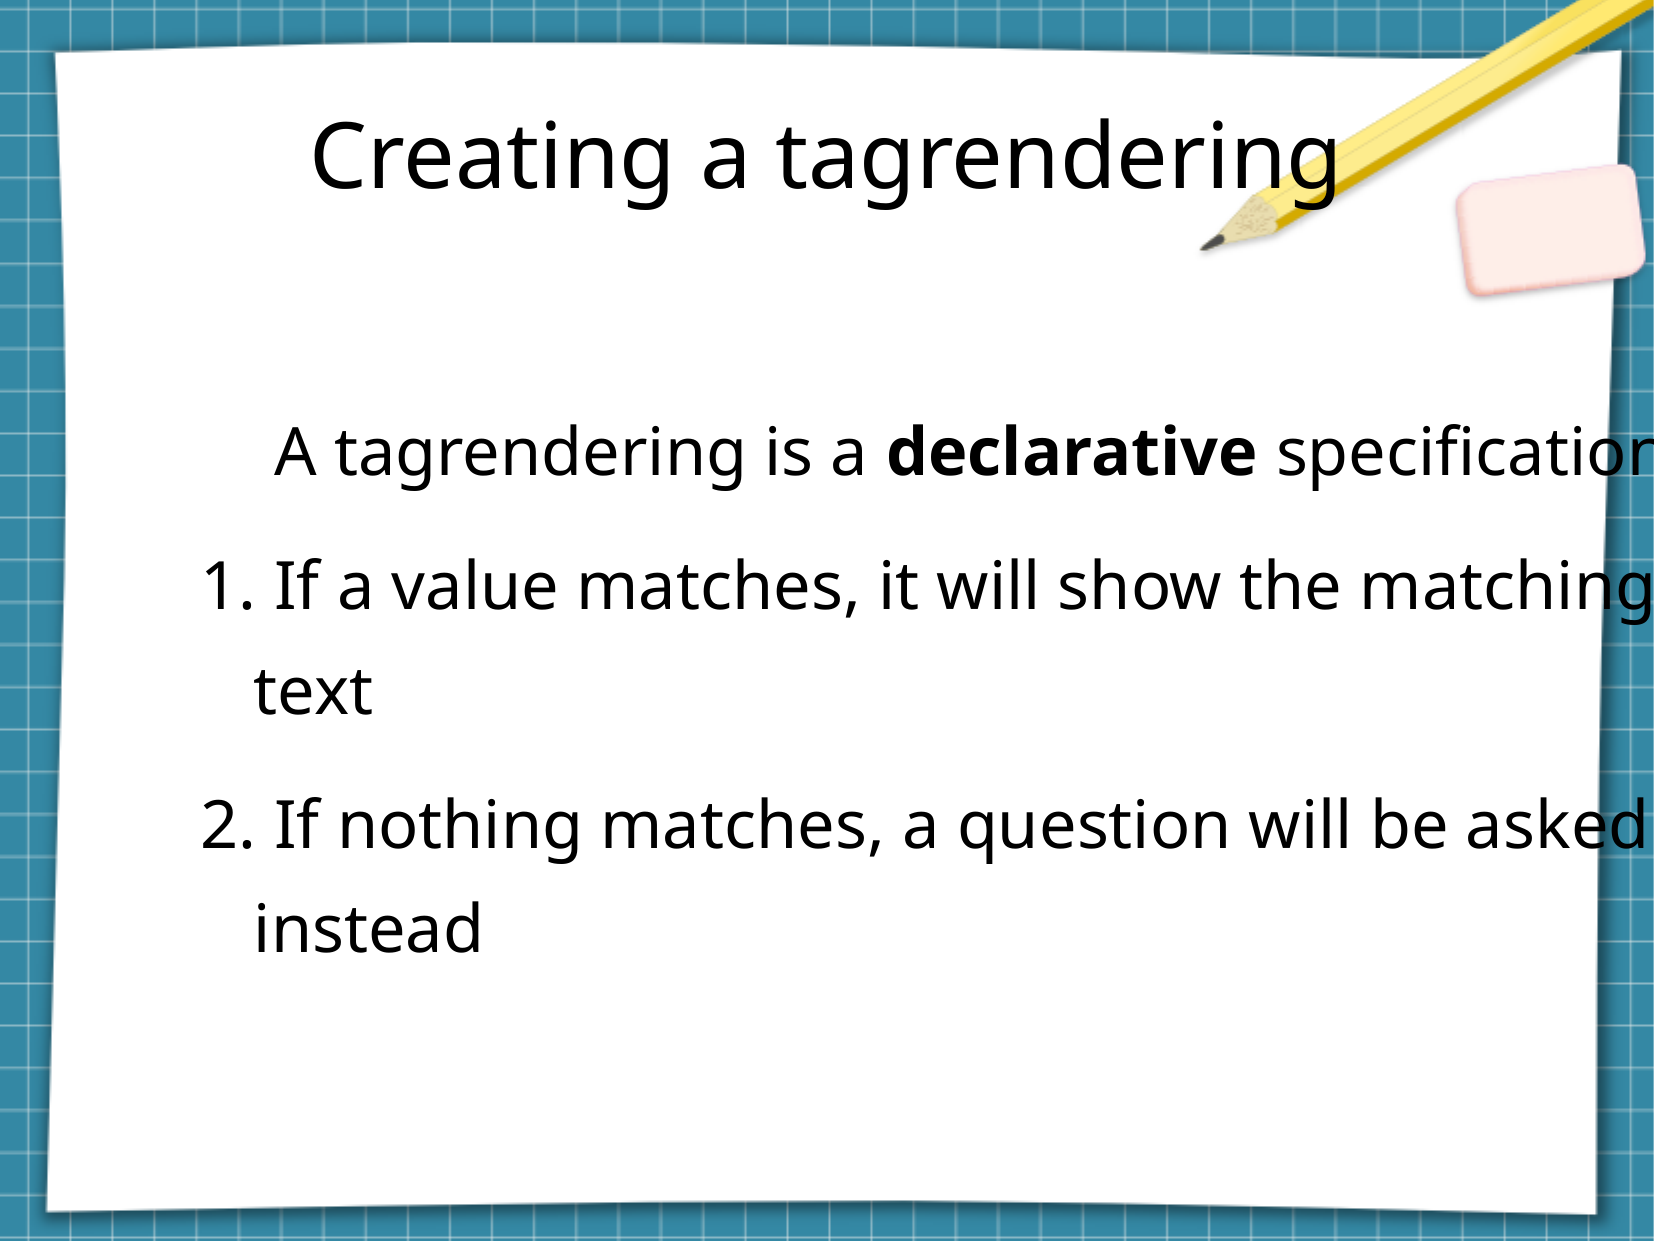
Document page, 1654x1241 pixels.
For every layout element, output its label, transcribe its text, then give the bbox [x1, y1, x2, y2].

list A tagrendering is a declarative specification If a value matches, it will show the matching text If nothing matches, a question will be asked instead [183, 270, 1654, 991]
title Creating a tagrendering [82, 49, 1571, 257]
picture [0, 0, 1654, 1241]
